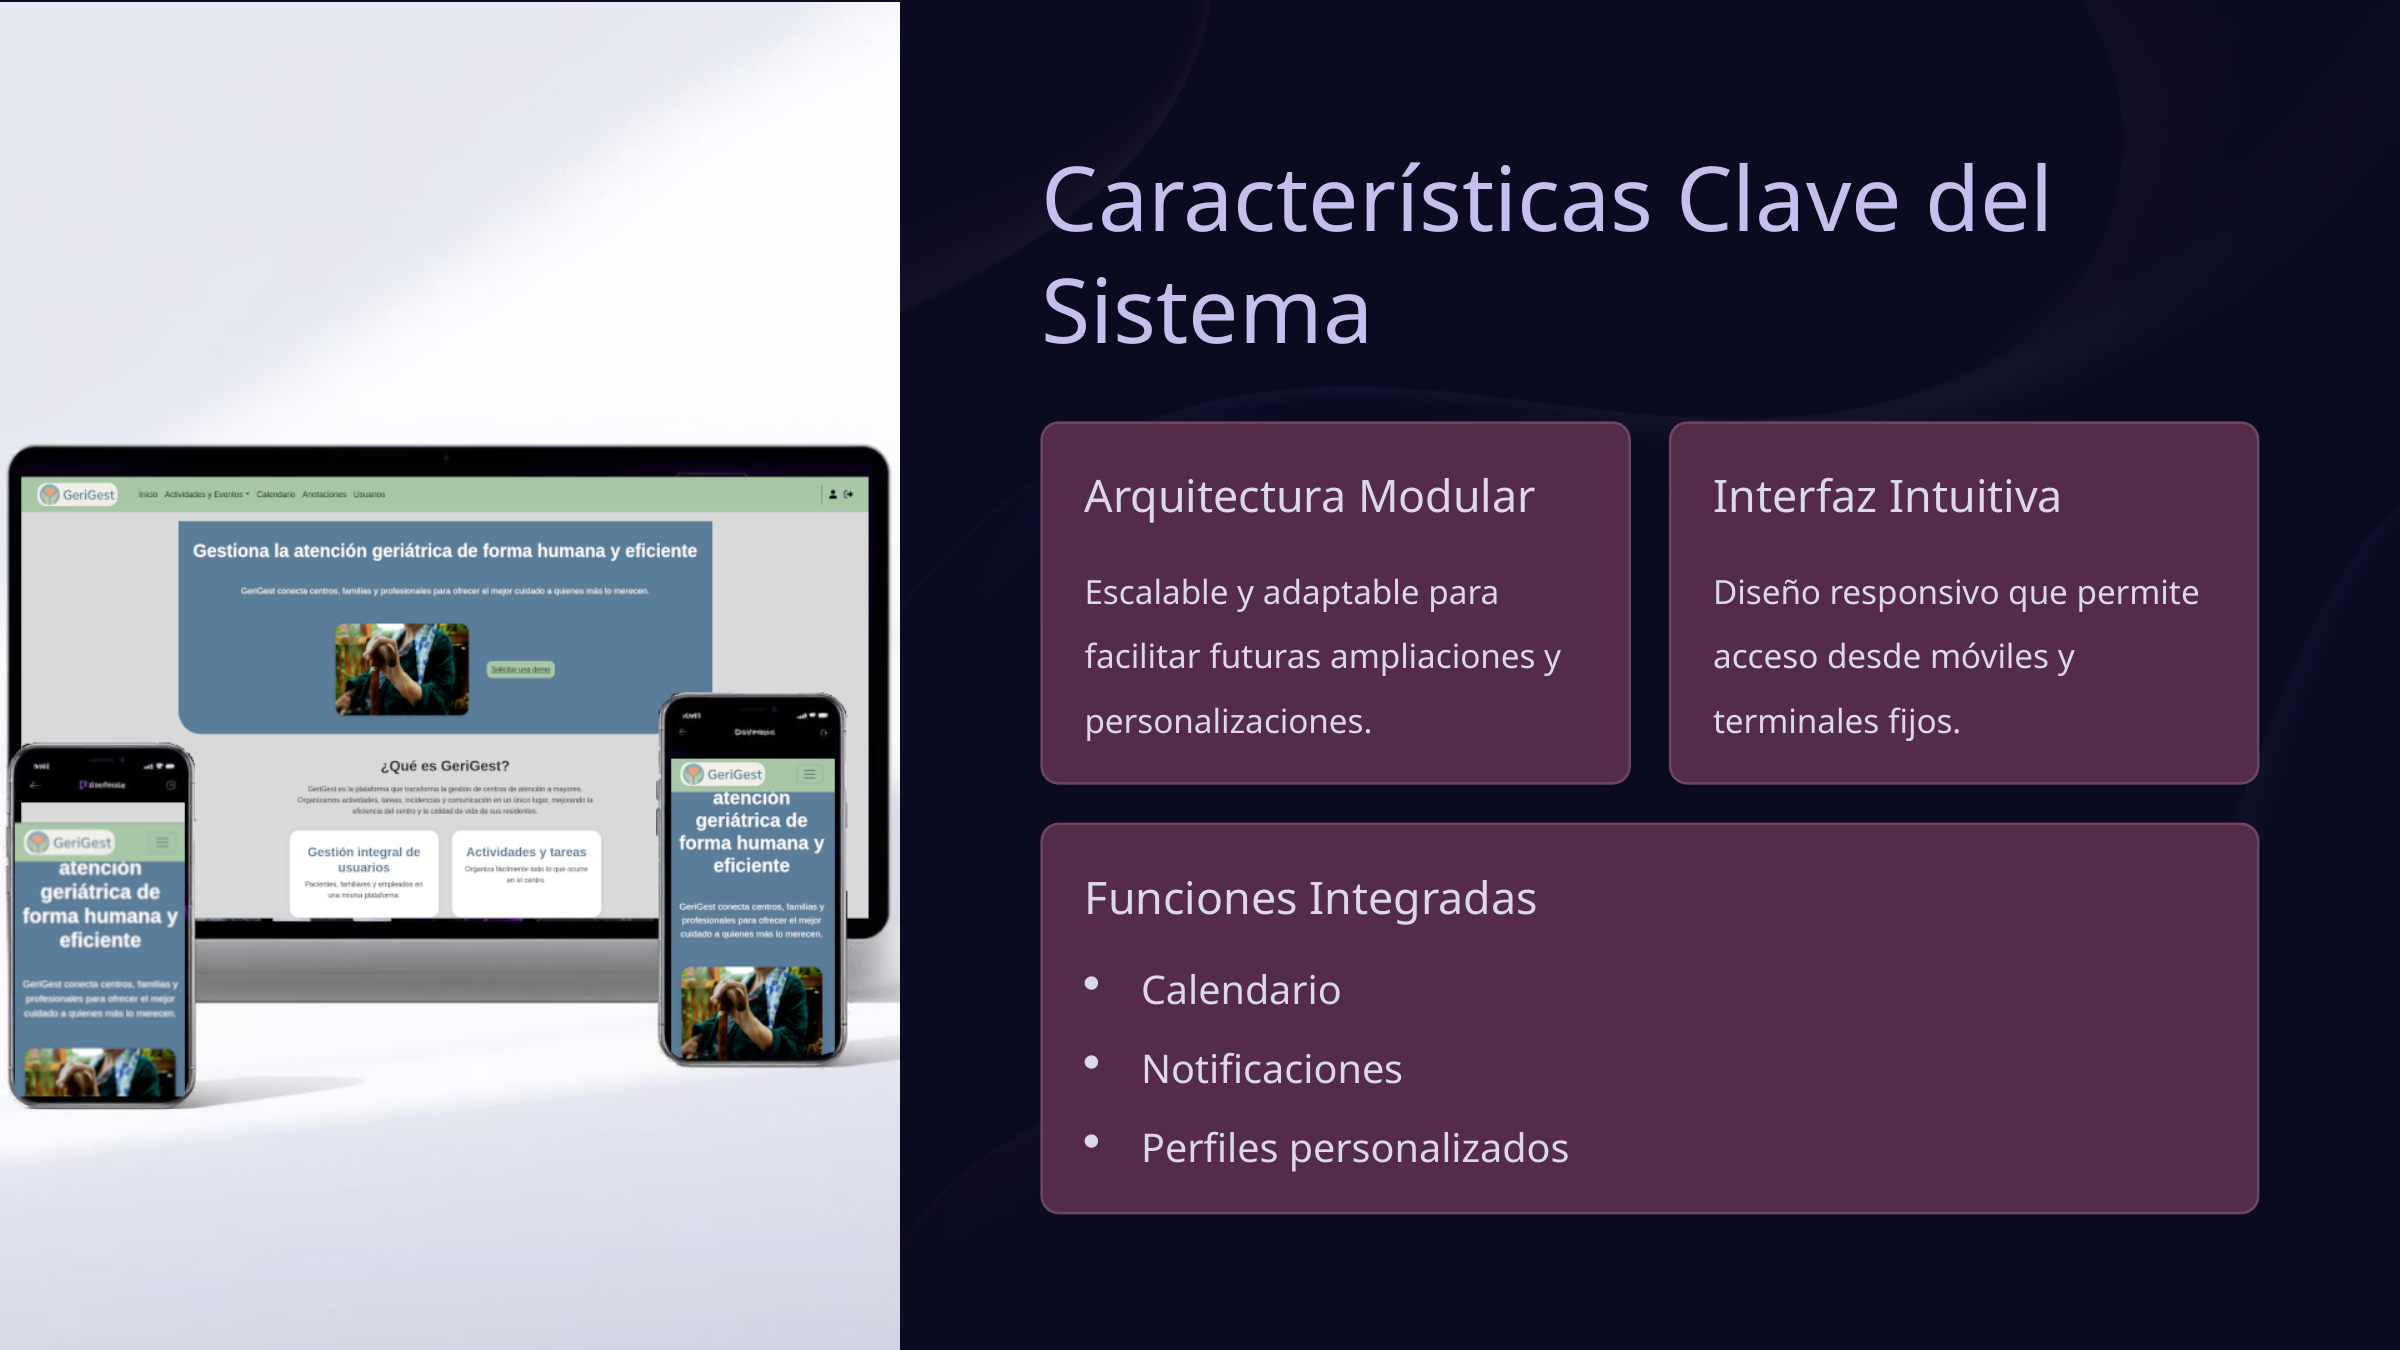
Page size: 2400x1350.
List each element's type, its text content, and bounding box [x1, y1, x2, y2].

text_box Interfaz Intuitiva [1713, 465, 2164, 522]
text_box Notificaciones [1084, 1026, 2216, 1092]
text_box Perfiles personalizados [1084, 1105, 2216, 1171]
text_box [1041, 422, 1630, 784]
text_box Diseño responsivo que permite acceso desde móviles y terminales fijos. [1713, 546, 2216, 741]
picture [0, 2, 900, 1350]
text_box Funciones Integradas [1084, 866, 1553, 924]
text_box [1670, 422, 2259, 784]
text_box Calendario [1084, 947, 2216, 1013]
text_box Características Clave del Sistema [1041, 136, 2259, 362]
text_box Escalable y adaptable para facilitar futuras ampliaciones y personalizaciones. [1084, 546, 1587, 741]
text_box Arquitectura Modular [1084, 465, 1557, 522]
text_box [1041, 823, 2259, 1214]
